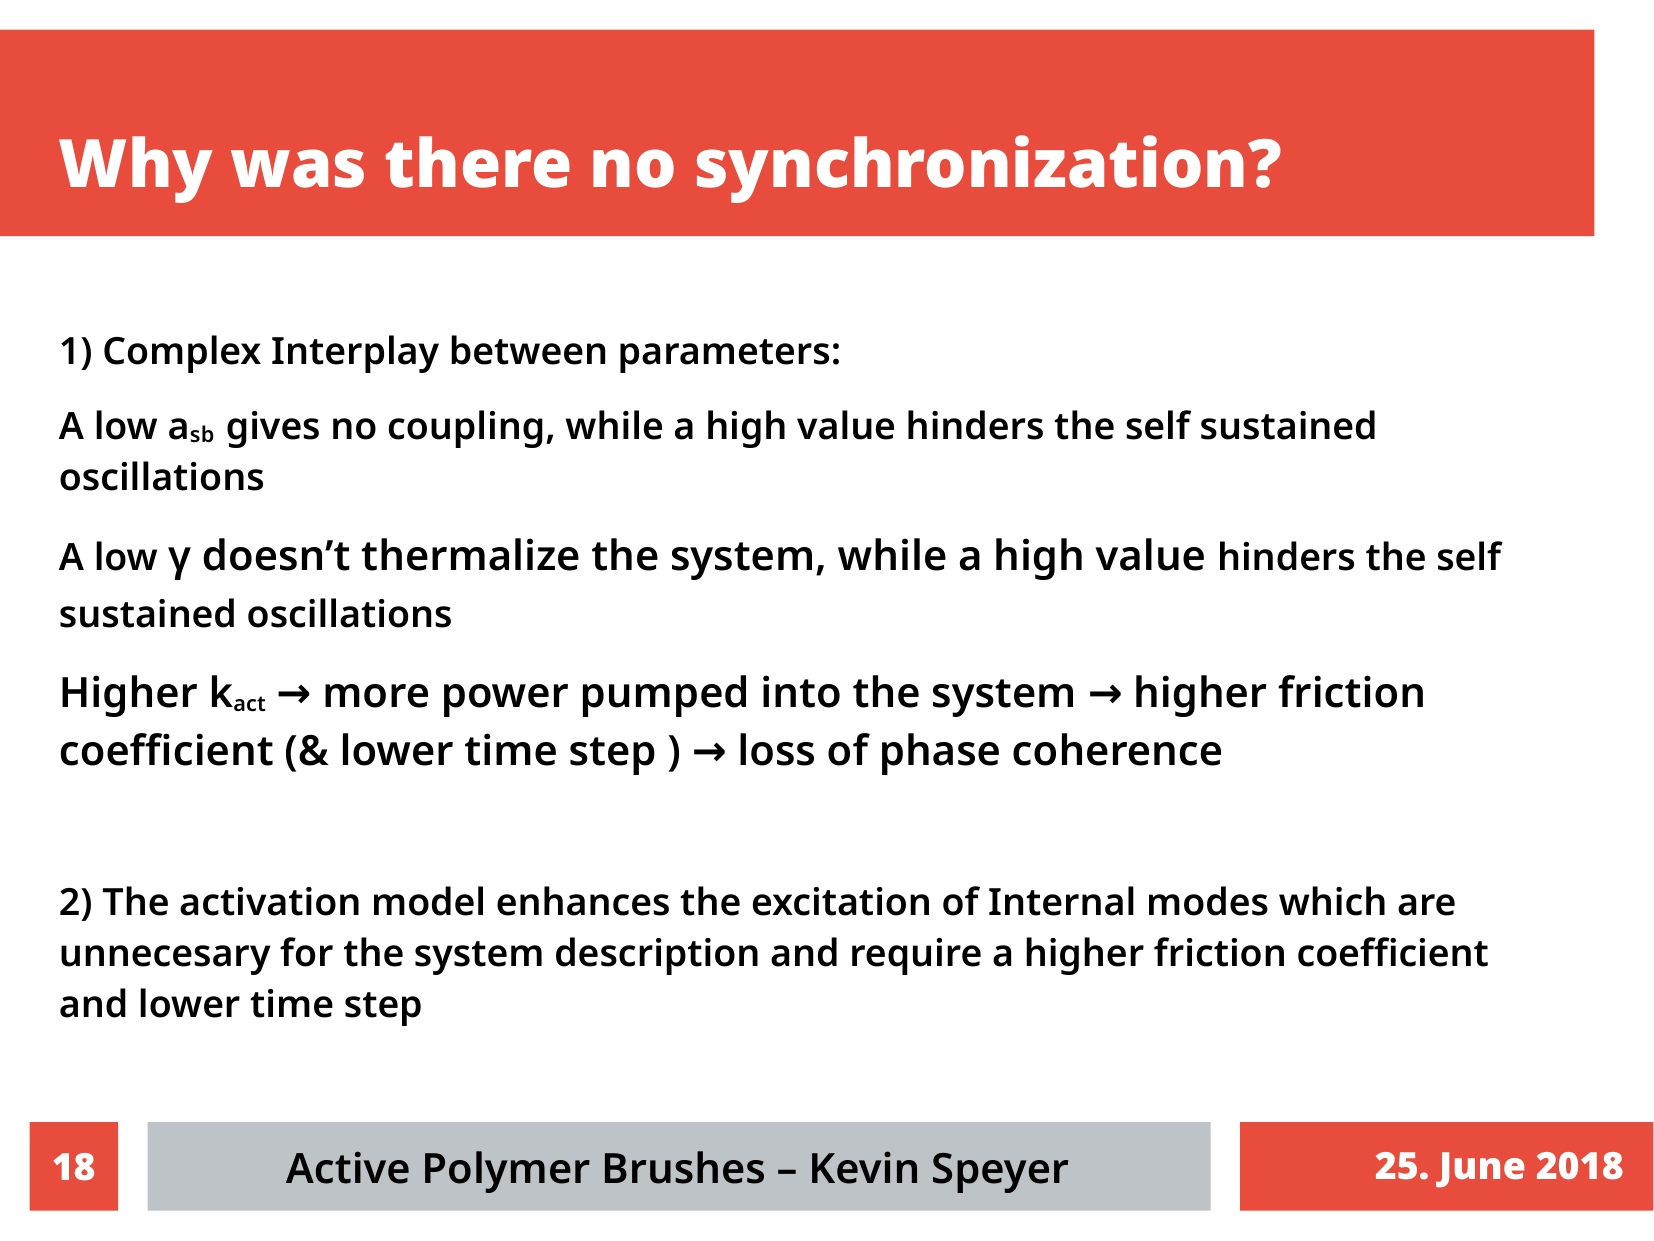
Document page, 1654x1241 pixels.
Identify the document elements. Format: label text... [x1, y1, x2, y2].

text_box Active Polymer Brushes – Kevin Speyer [149, 1138, 1206, 1198]
title Why was there no synchronization? [59, 59, 1595, 207]
list 1) Complex Interplay between parameters: A low asb gives no coupling, while a high value hinders the self sustained oscillations A low γ doesn’t thermalize the system, while a high value hinders the self sustained oscillations Higher kact → more power pumped into the system → higher friction coefficient (& lower time step ) → loss of phase coherence 2) The activation model enhances the excitation of Internal modes which are unnecesary for the system description and require a higher friction coefficient and lower time step [59, 324, 1565, 1093]
